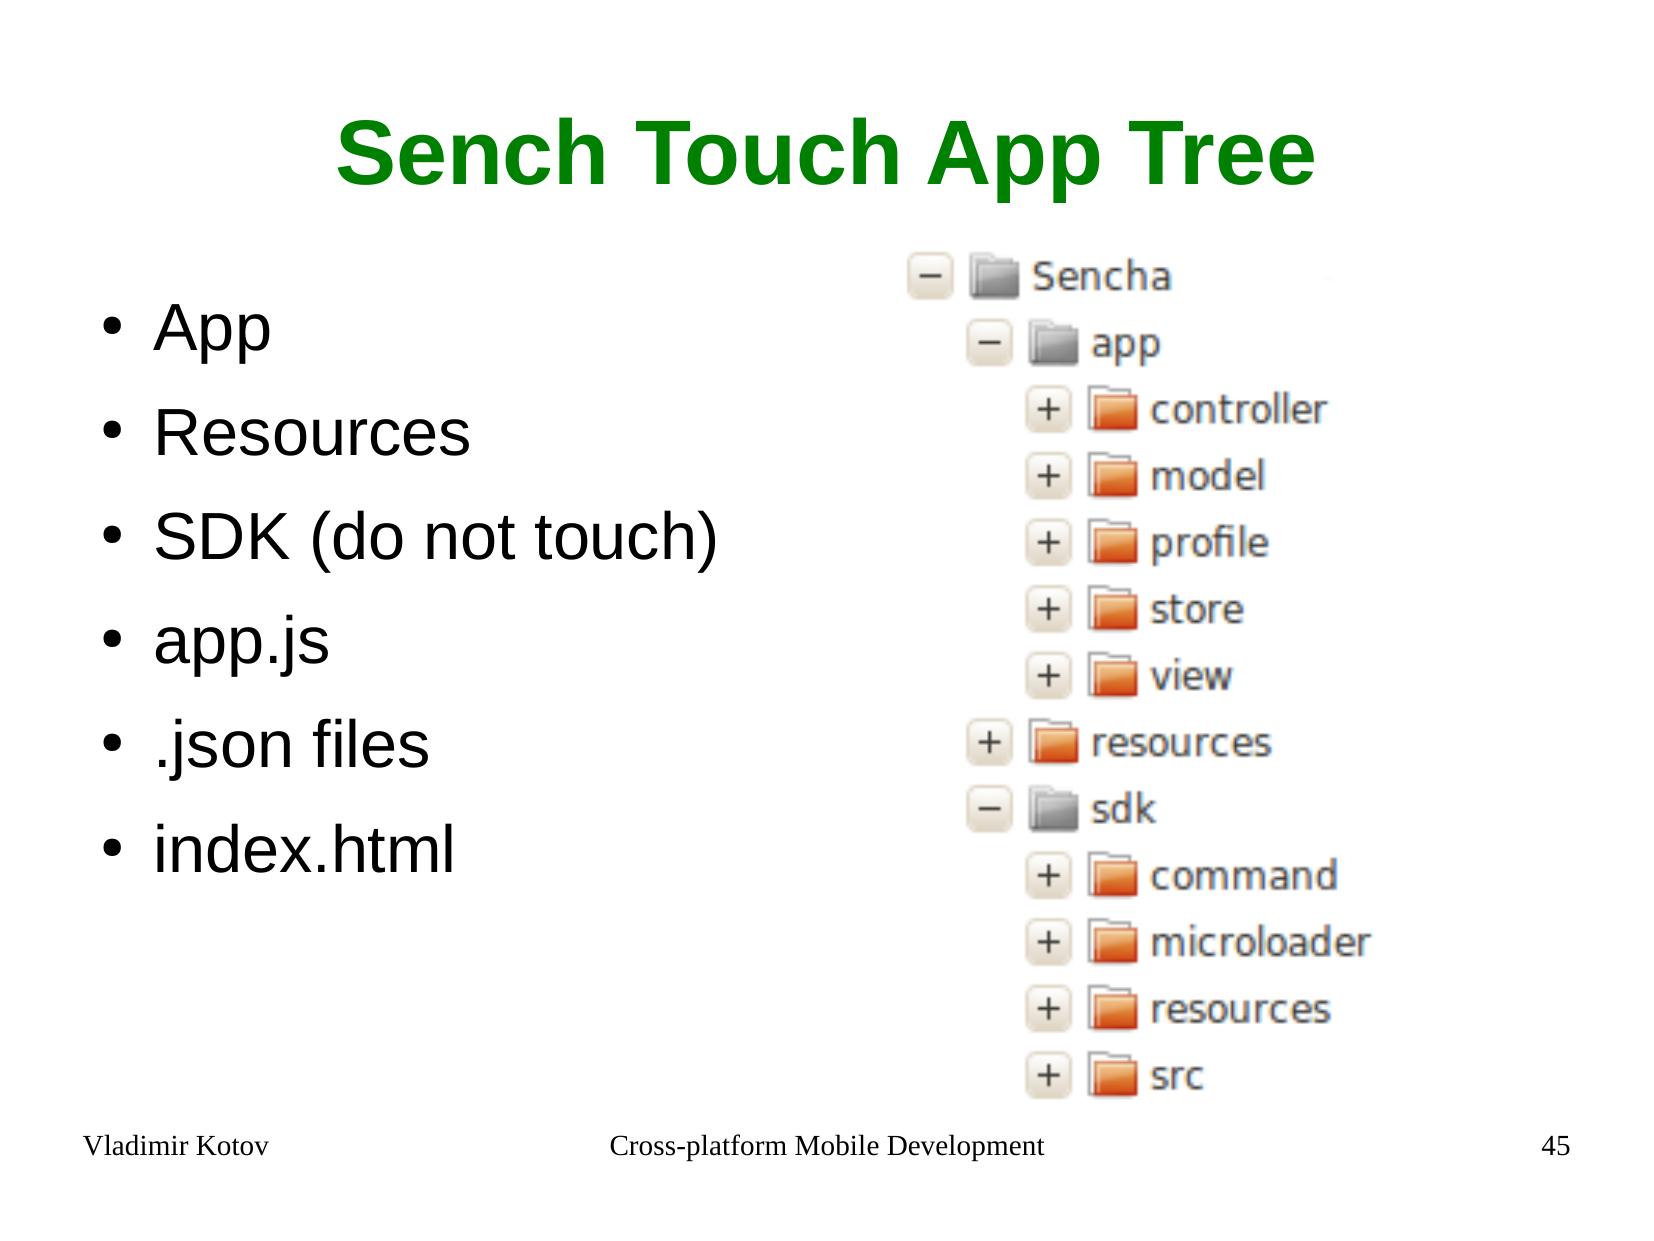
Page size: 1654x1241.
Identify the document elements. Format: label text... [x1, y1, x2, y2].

title Sench Touch App Tree [82, 49, 1571, 257]
picture [902, 250, 1456, 1119]
list App Resources SDK (do not touch) app.js .json files index.html [82, 290, 809, 1109]
